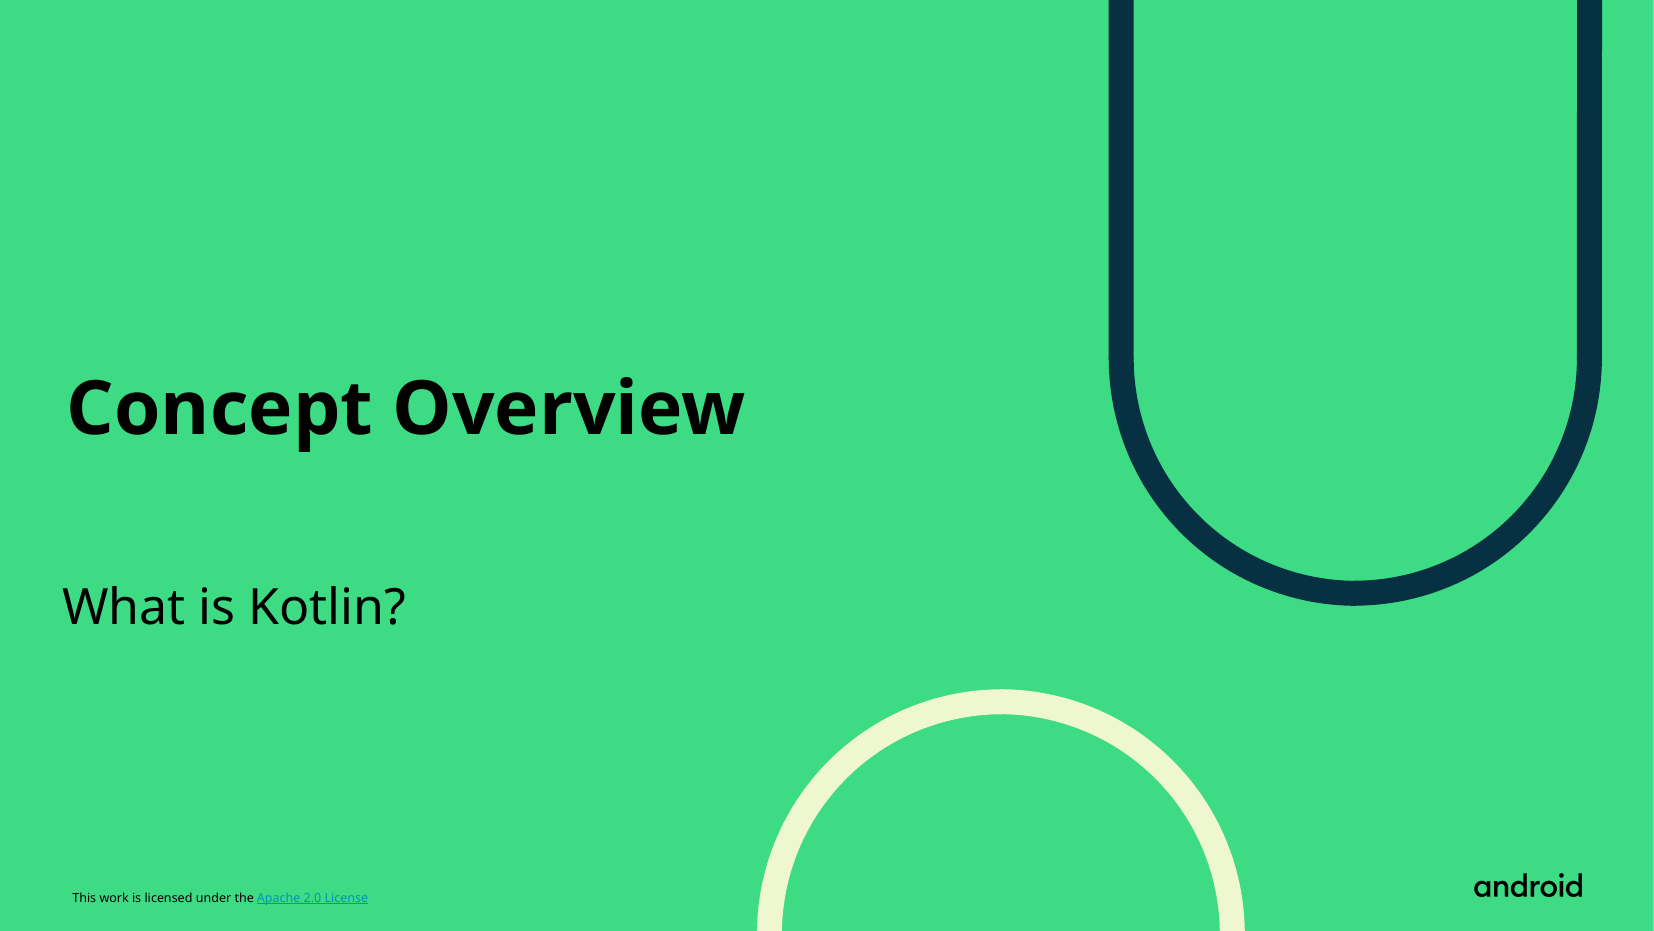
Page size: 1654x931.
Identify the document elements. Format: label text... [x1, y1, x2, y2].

title Concept Overview [51, 344, 891, 487]
subtitle What is Kotlin? [47, 559, 886, 662]
picture [1485, 872, 1536, 897]
